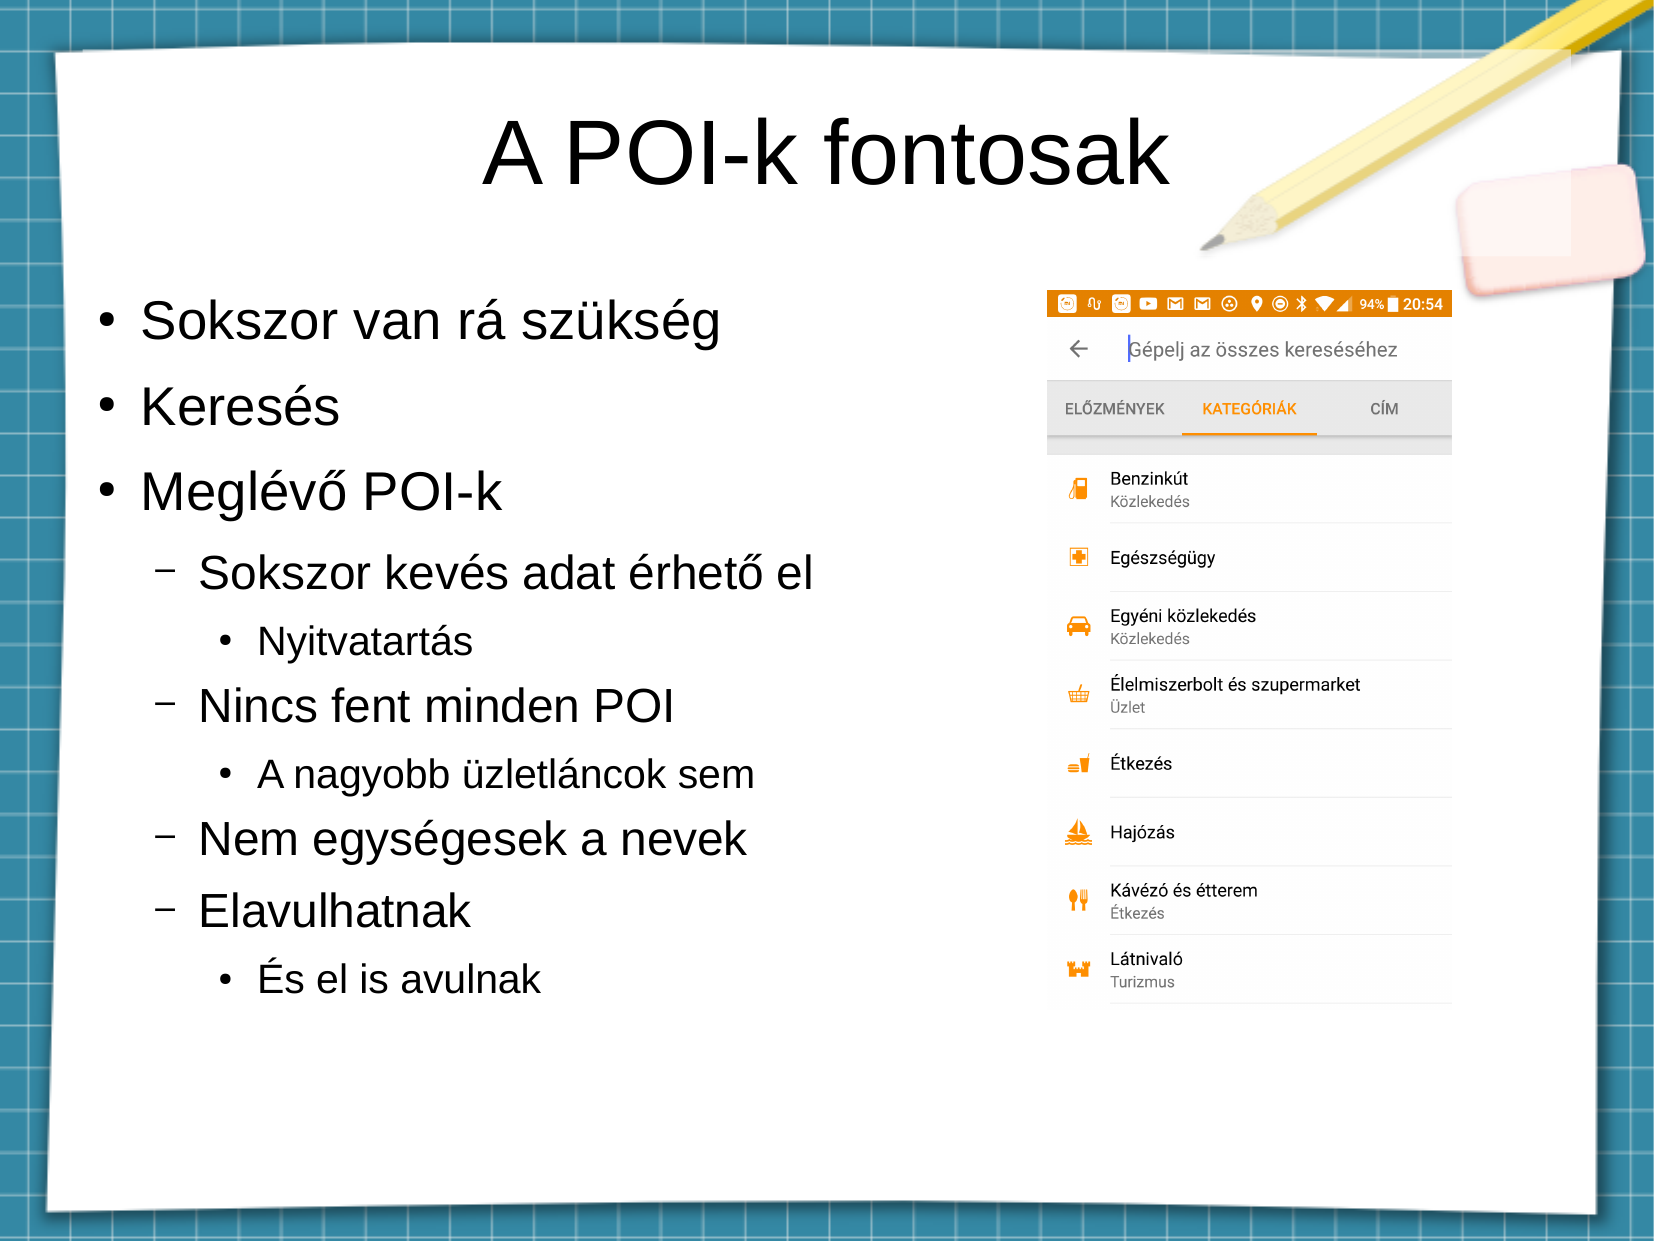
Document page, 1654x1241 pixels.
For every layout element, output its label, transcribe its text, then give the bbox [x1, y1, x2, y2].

list Sokszor van rá szükség Keresés Meglévő POI-k Sokszor kevés adat érhető el Nyitvatartás Nincs fent minden POI A nagyobb üzletláncok sem Nem egységesek a nevek Elavulhatnak És el is avulnak [82, 290, 934, 1010]
title A POI-k fontosak [82, 49, 1571, 257]
picture [0, 0, 1654, 1241]
